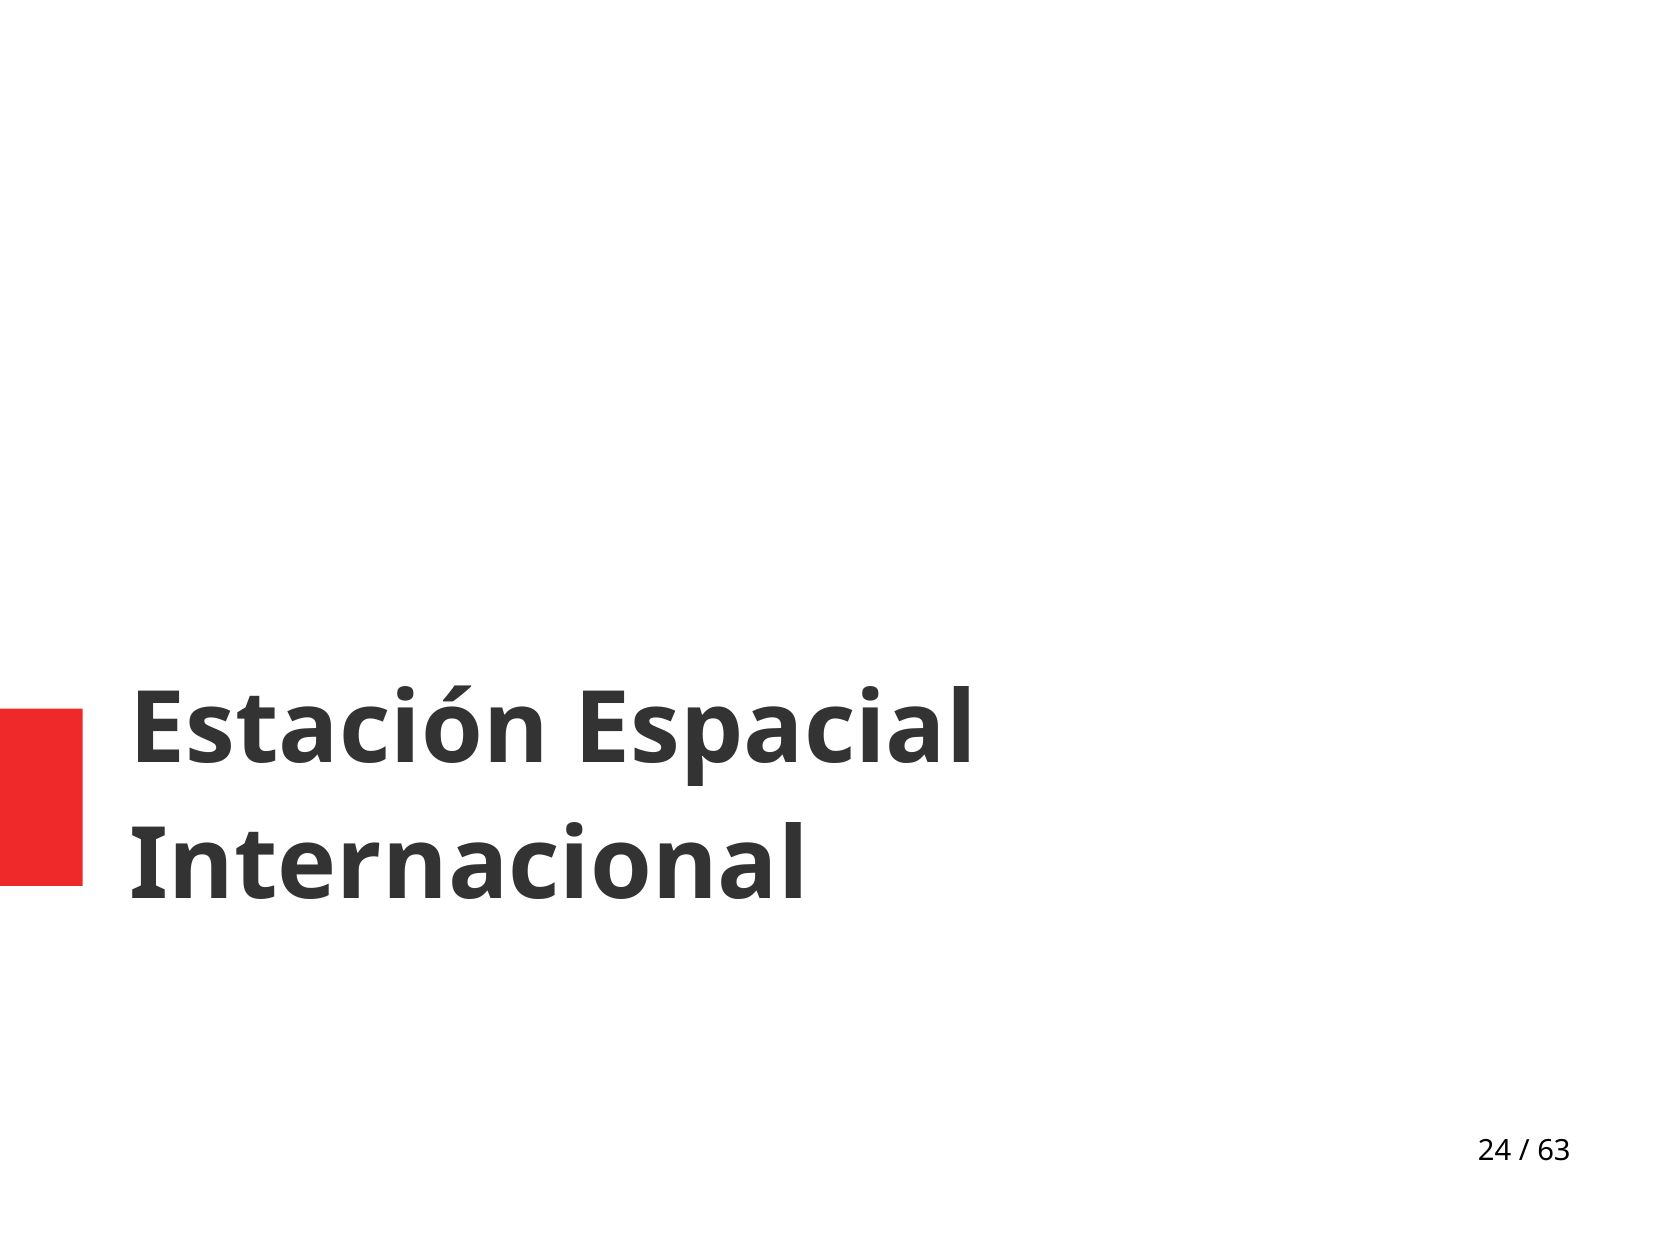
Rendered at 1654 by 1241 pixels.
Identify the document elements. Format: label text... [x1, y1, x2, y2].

title Estación Espacial Internacional [129, 673, 1536, 910]
